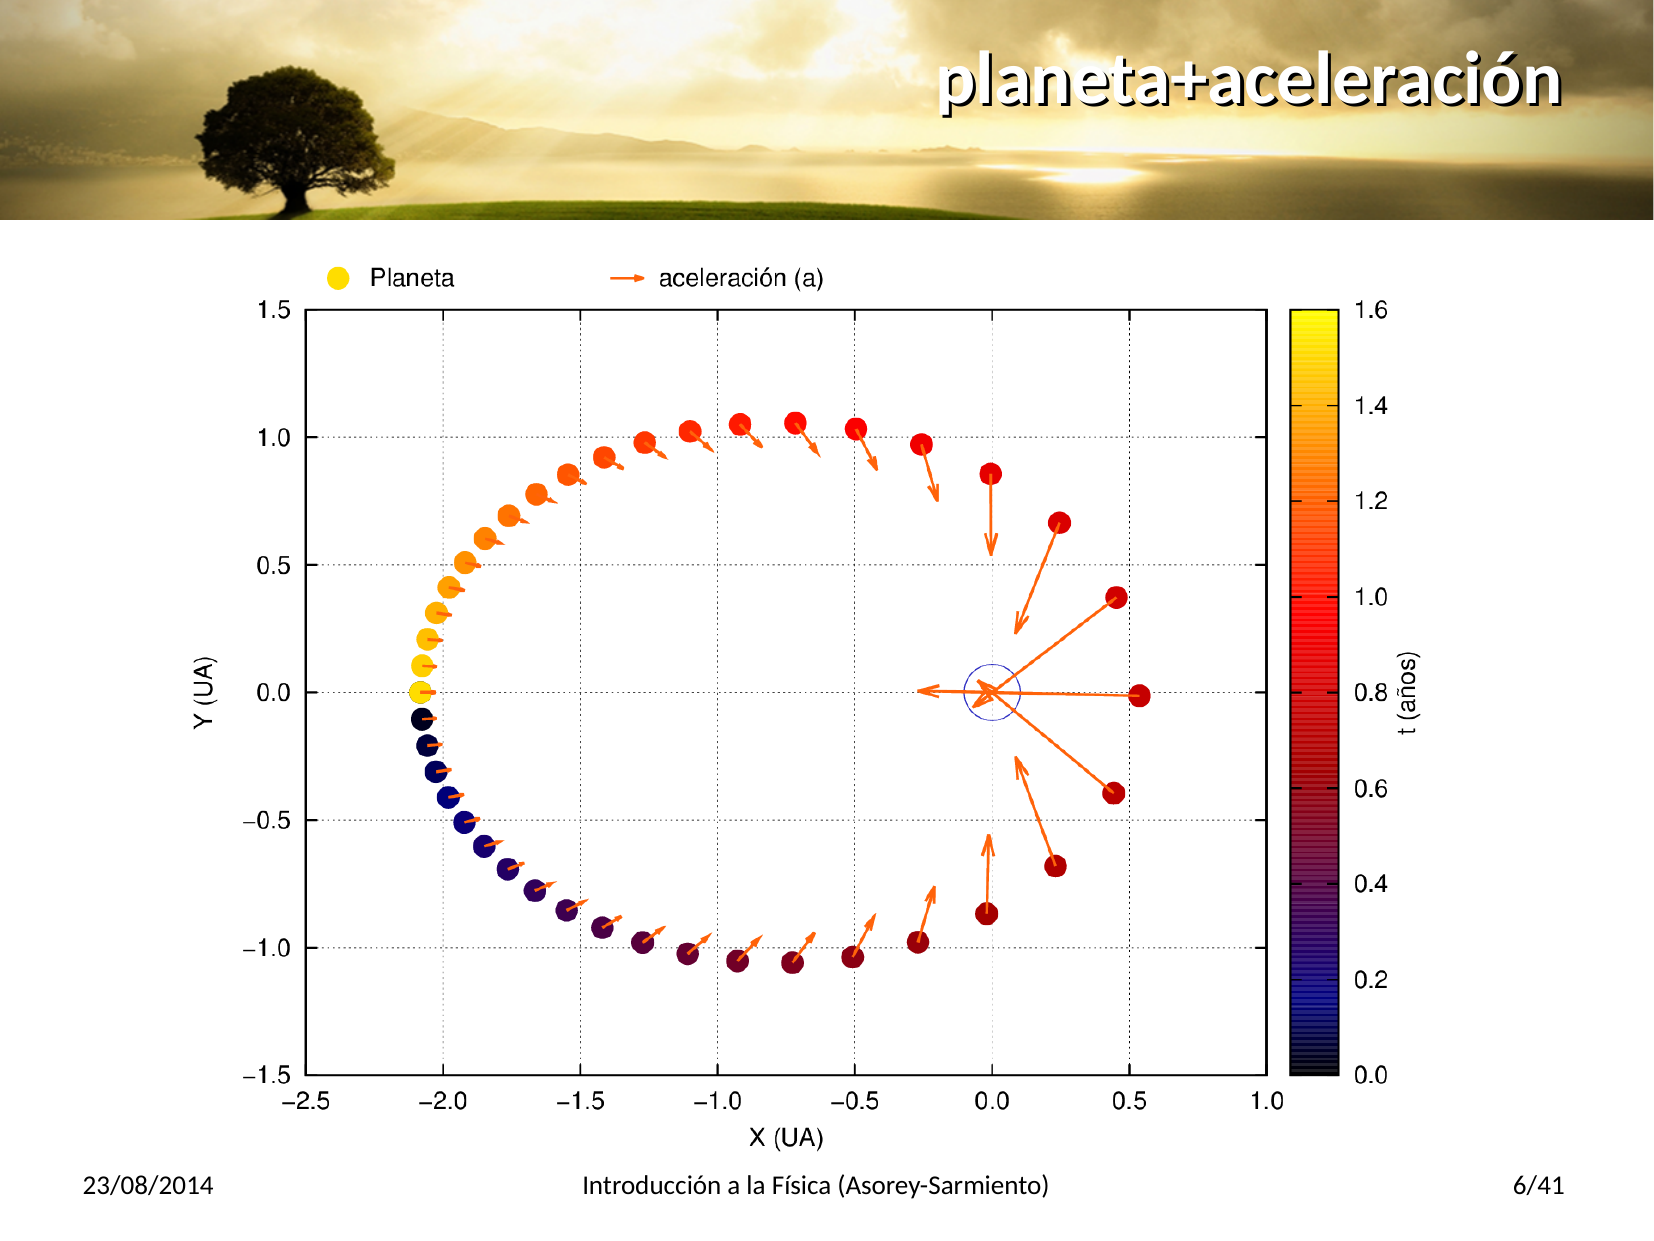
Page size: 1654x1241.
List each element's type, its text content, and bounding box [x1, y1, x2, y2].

picture [0, 0, 1654, 220]
picture [183, 254, 1470, 1156]
title planeta+aceleración [75, 19, 1564, 151]
